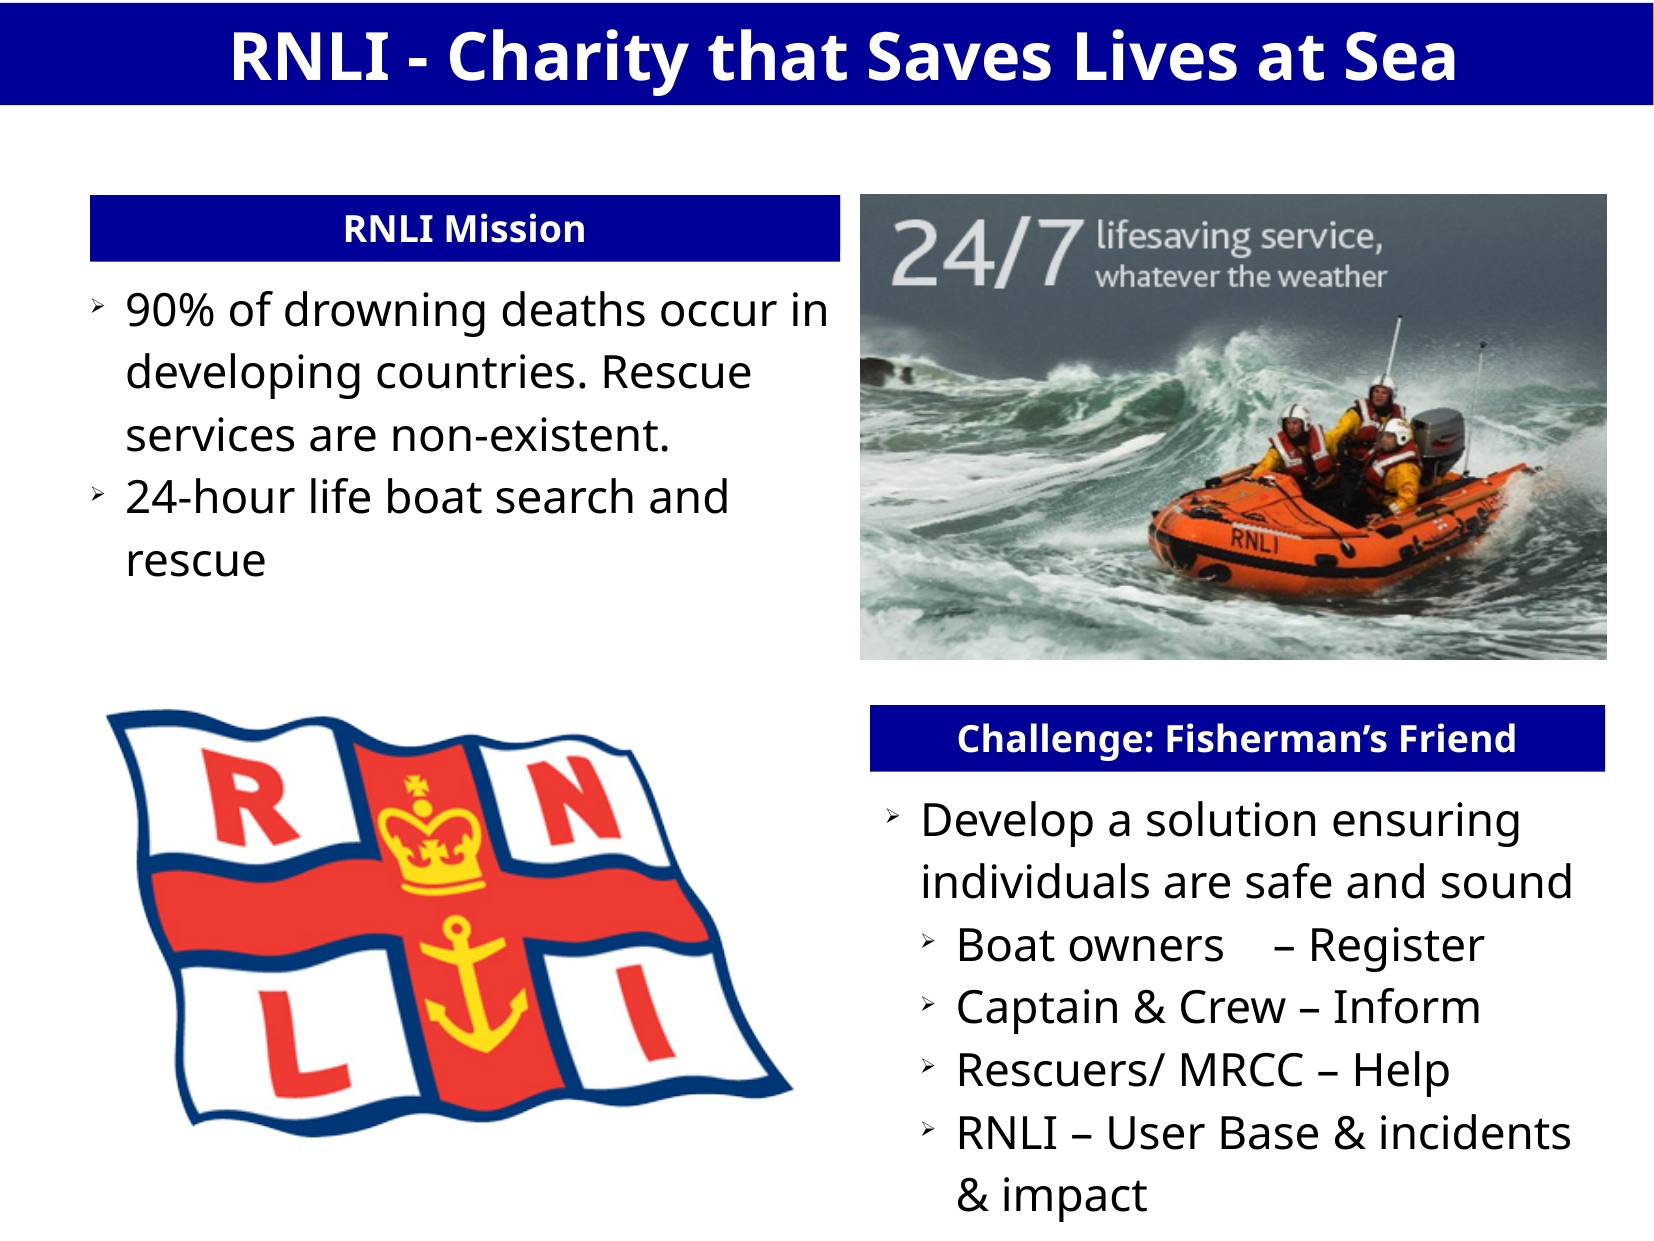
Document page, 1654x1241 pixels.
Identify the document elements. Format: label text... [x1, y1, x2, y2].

picture [860, 194, 1607, 661]
text_box RNLI Mission [90, 195, 841, 262]
text_box Challenge: Fisherman’s Friend [870, 705, 1606, 772]
title RNLI - Charity that Saves Lives at Sea [0, 2, 1654, 106]
text_box Develop a solution ensuring individuals are safe and sound Boat owners – Register Captain & Crew – Inform Rescuers/ MRCC – Help RNLI – User Base & incidents & impact [870, 780, 1591, 1210]
text_box 90% of drowning deaths occur in developing countries. Rescue services are non-existent. 24-hour life boat search and rescue [75, 270, 856, 581]
picture [105, 709, 796, 1141]
